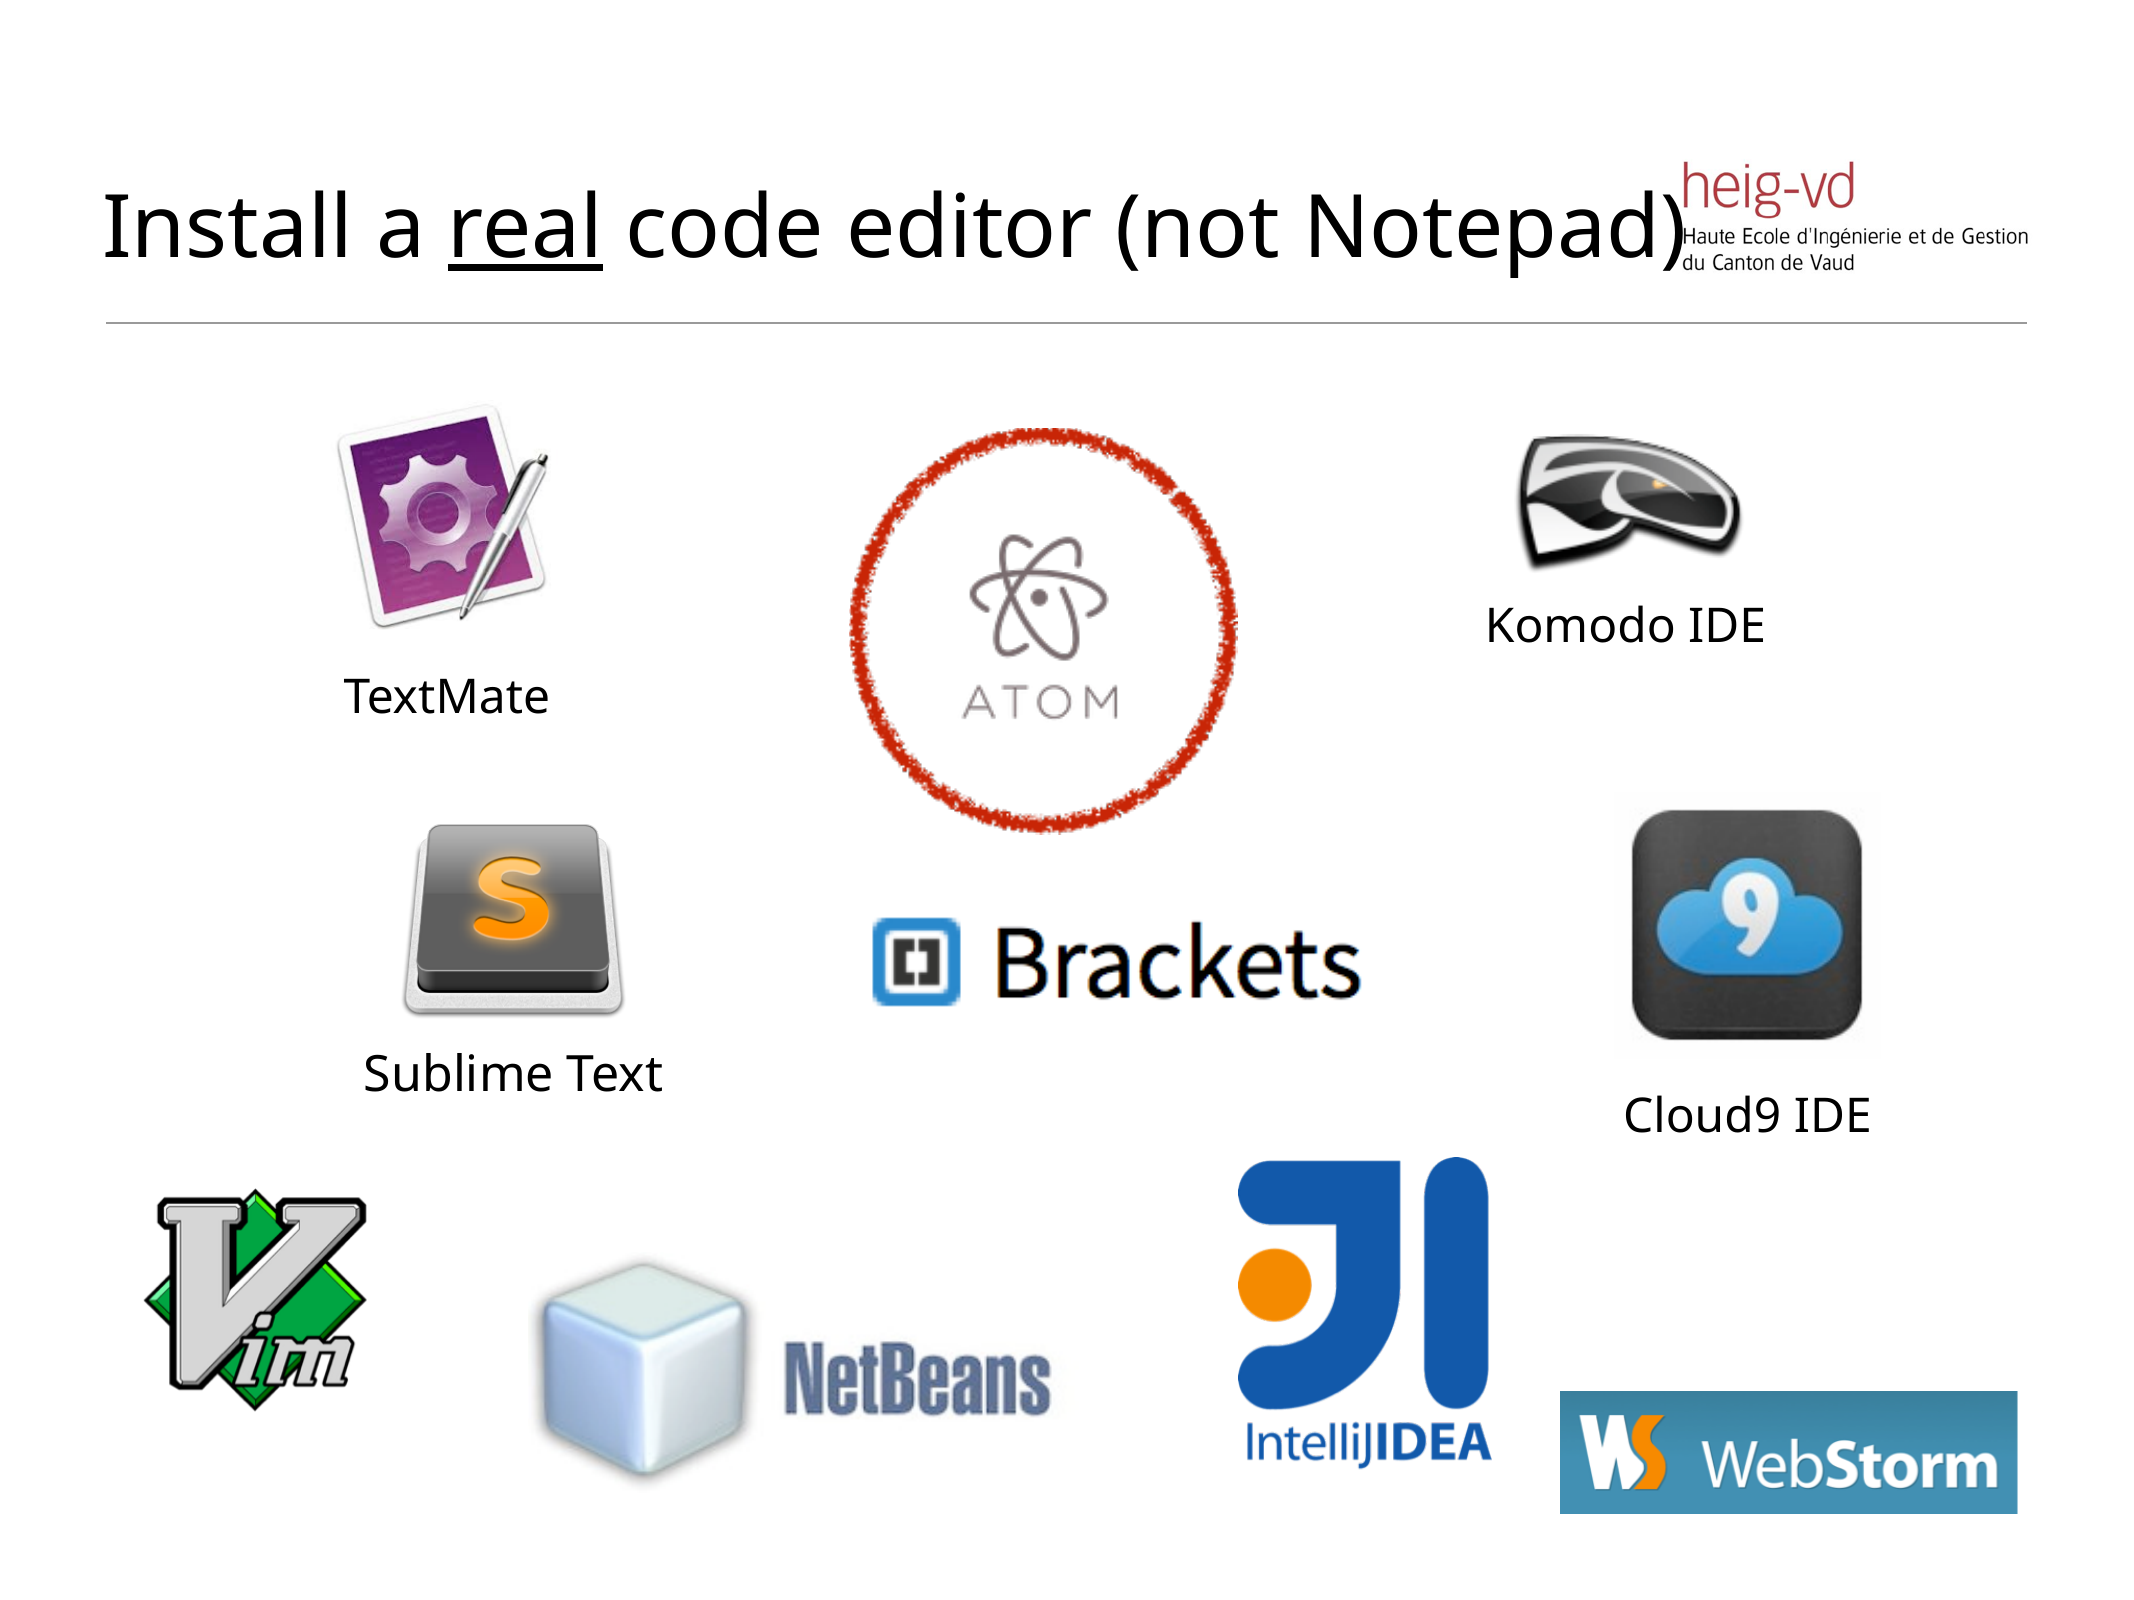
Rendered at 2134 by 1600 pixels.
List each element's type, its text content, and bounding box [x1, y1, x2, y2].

text_box Sublime Text [355, 1032, 672, 1110]
text_box Cloud9 IDE [1614, 1075, 1881, 1151]
text_box TextMate [335, 657, 559, 732]
picture [1560, 1391, 2018, 1514]
picture [329, 400, 560, 631]
text_box Komodo IDE [1476, 586, 1775, 661]
picture [1238, 1157, 1492, 1470]
picture [817, 862, 1426, 1063]
picture [1492, 362, 1759, 586]
picture [849, 428, 1238, 835]
picture [528, 1252, 1079, 1493]
picture [1614, 792, 1881, 1059]
picture [140, 1185, 370, 1415]
picture [398, 807, 629, 1032]
title Install a real code editor (not Notepad) [93, 54, 2040, 284]
